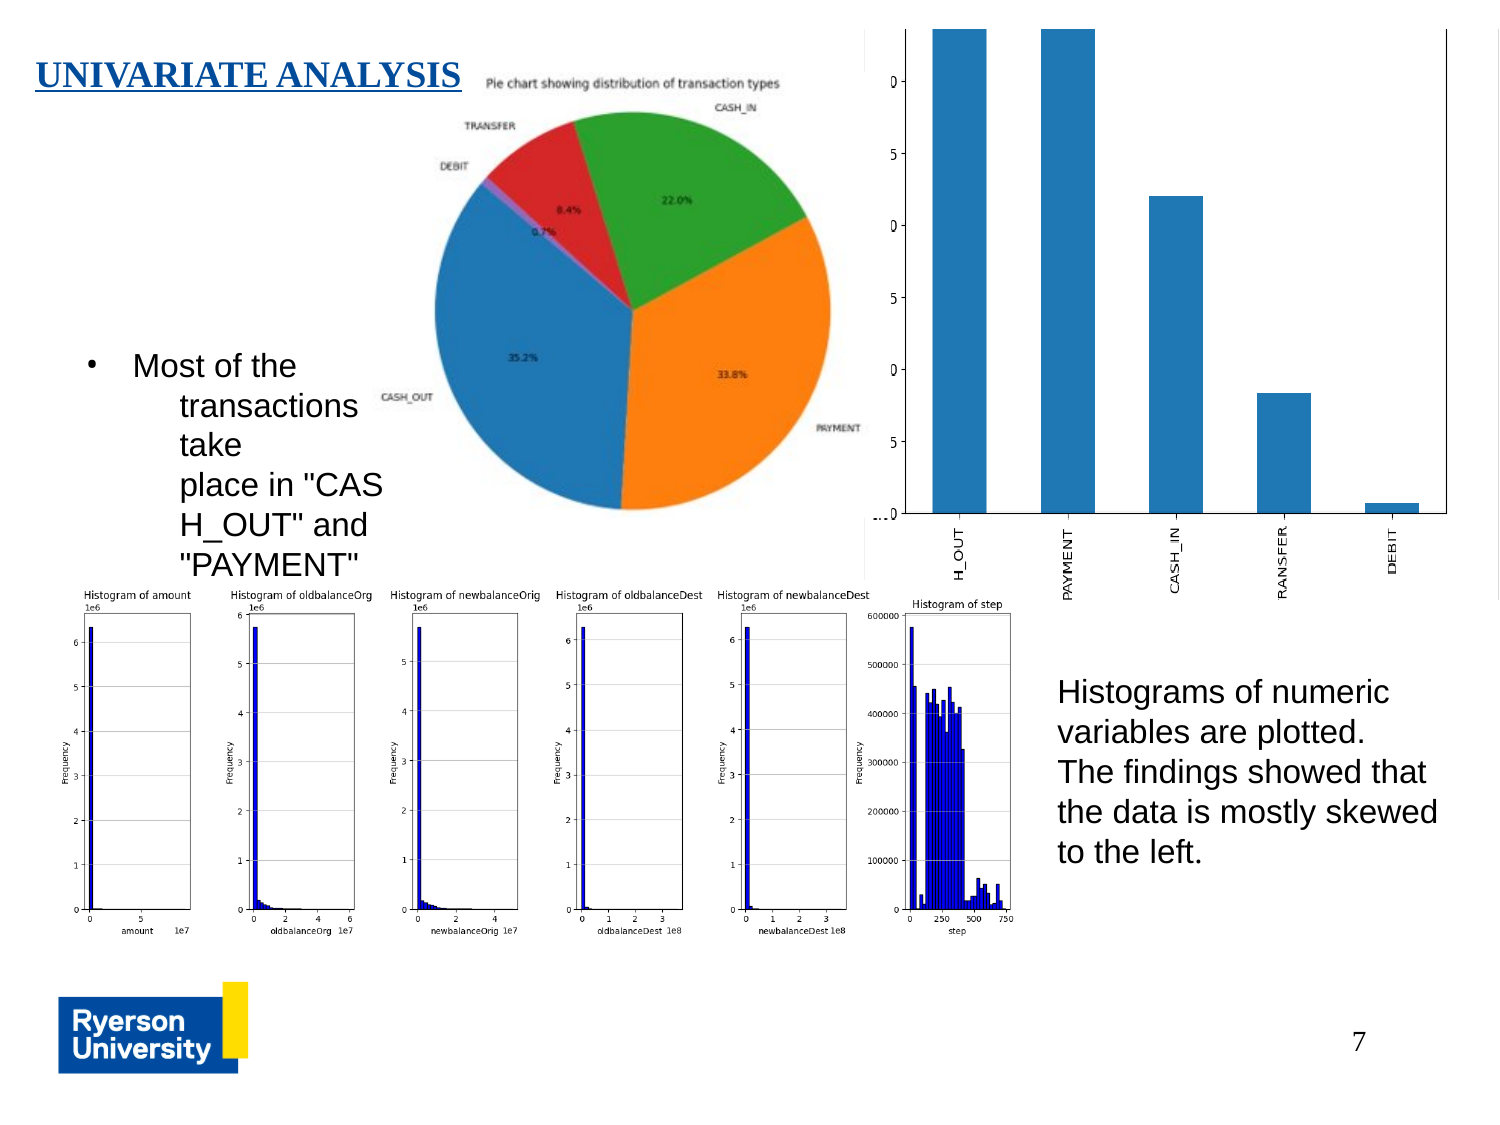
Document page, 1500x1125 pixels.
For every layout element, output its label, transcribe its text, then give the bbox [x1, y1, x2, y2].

picture [47, 29, 1499, 947]
text_box Most of the transactions take place in "CASH_OUT" and "PAYMENT" type.​ [70, 336, 400, 580]
text_box UNIVARIATE ANALYSIS [20, 42, 493, 104]
text_box Histograms of numeric variables are plotted. The findings showed that the data is mostly skewed to the left. [1042, 662, 1461, 880]
text_box [1336, 1009, 1445, 1070]
